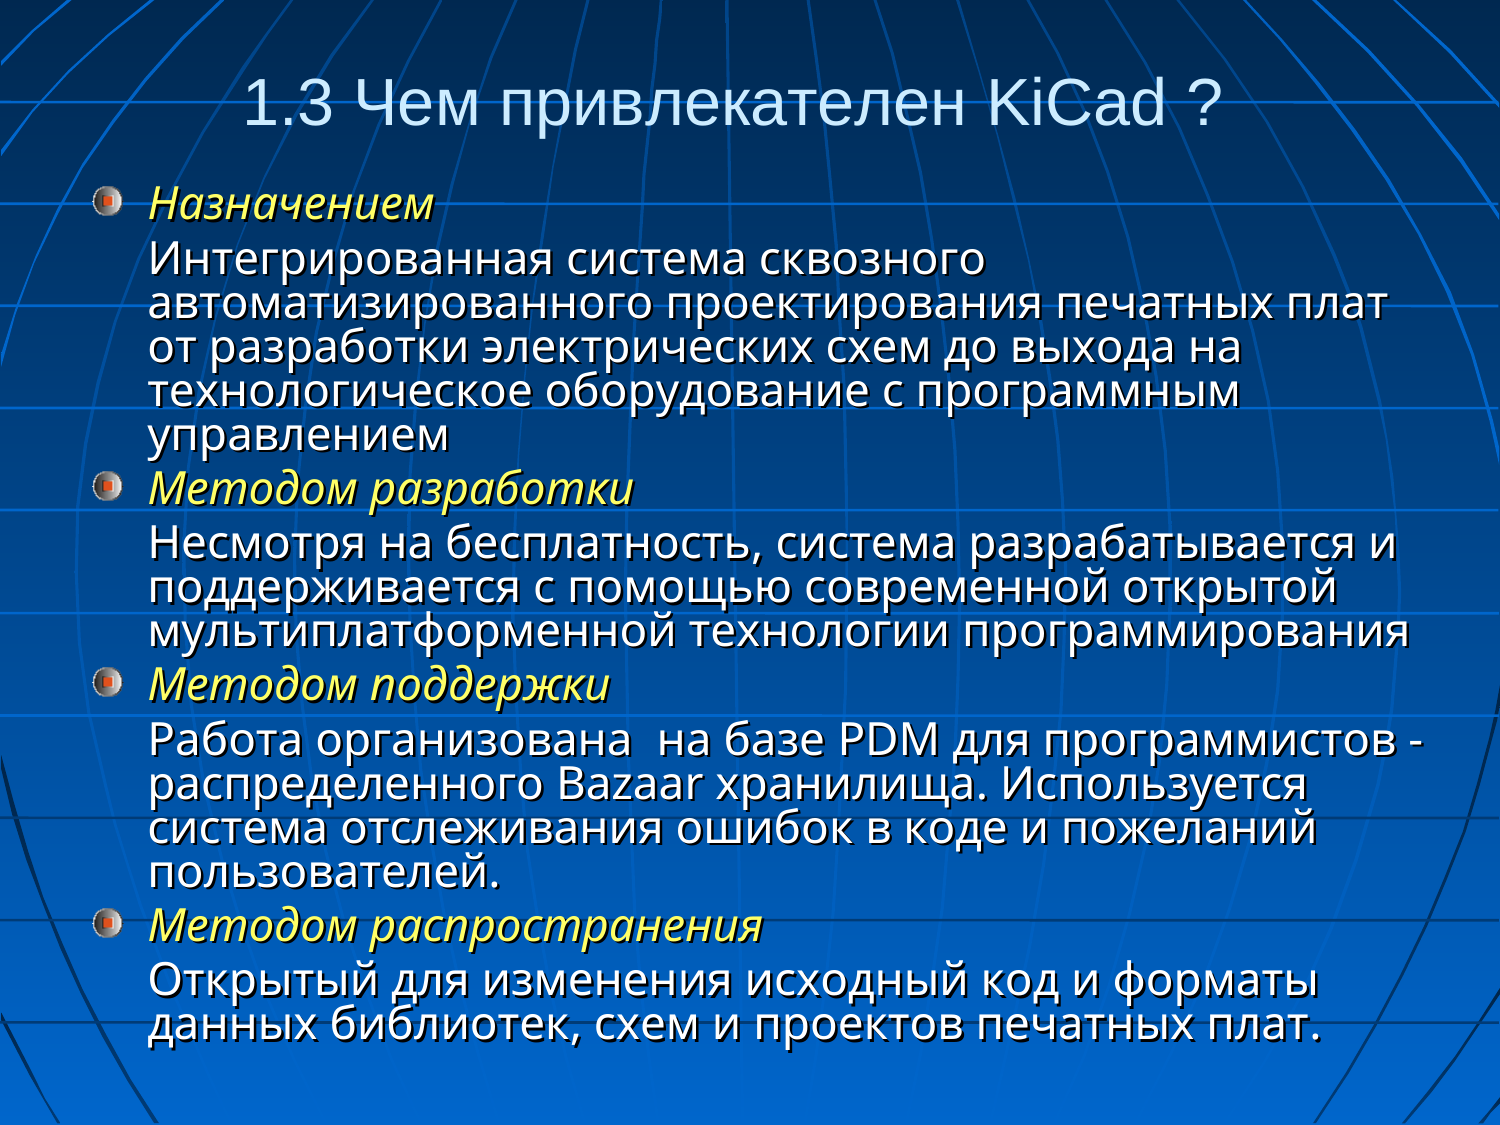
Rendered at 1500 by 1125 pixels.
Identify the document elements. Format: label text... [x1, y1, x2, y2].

picture [91, 469, 125, 503]
picture [91, 184, 125, 218]
text_box Назначением Интегрированная система сквозного автоматизированного проектирования печатных плат от разработки электрических схем до выхода на технологическое оборудование с программным управлением Методом разработки Несмотря на бесплатность, система разрабатывается и поддерживается с помощью современной открытой мультиплатформенной технологии программирования Методом поддержки Работа организована на базе PDM для программистов - распределенного Bazaar хранилища. Используется система отслеживания ошибок в коде и пожеланий пользователей. Методом распространения Открытый для изменения исходный код и форматы данных библиотек, схем и проектов печатных плат. [76, 177, 1459, 1012]
picture [91, 665, 125, 699]
picture [91, 906, 125, 940]
text_box 1.3 Чем привлекателен KiCad ? [41, 0, 1426, 192]
